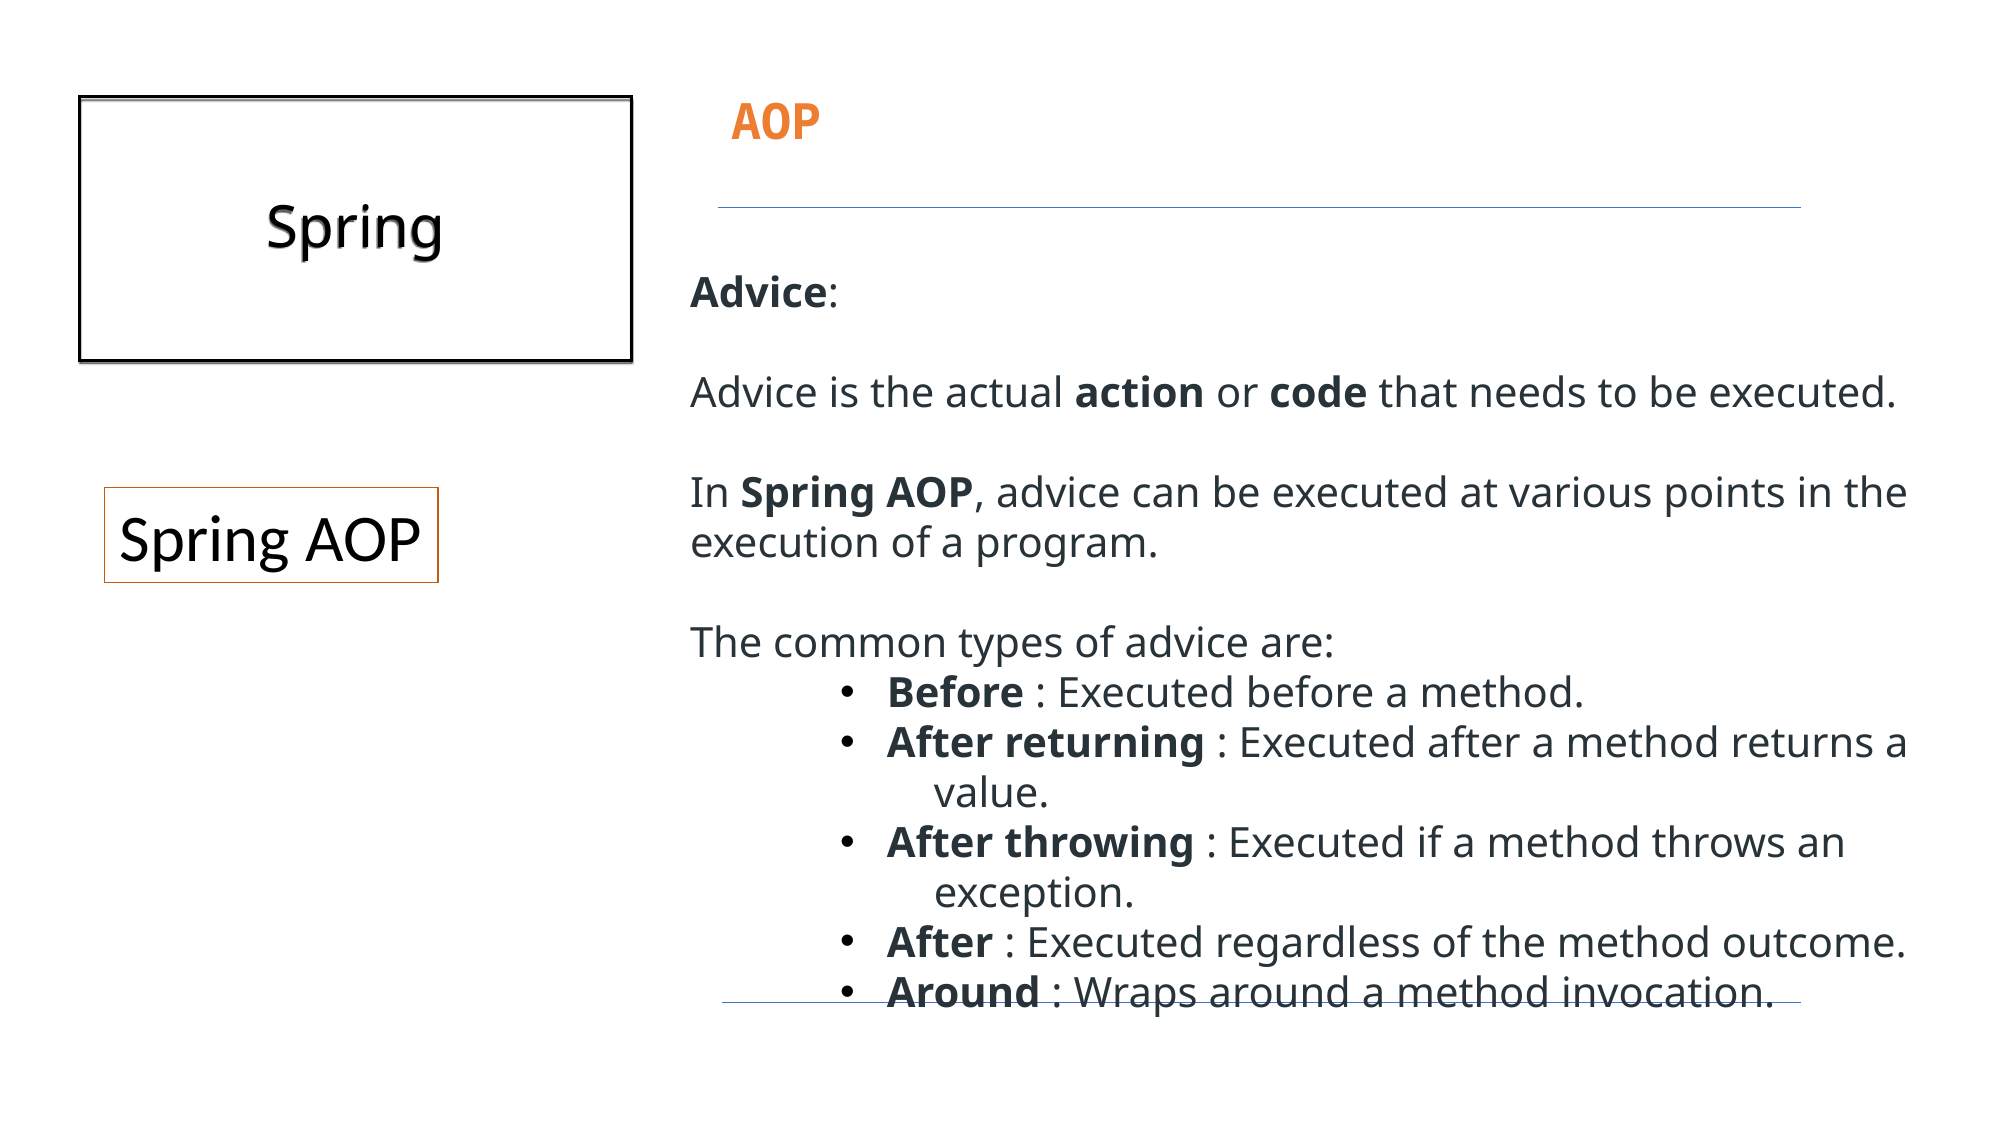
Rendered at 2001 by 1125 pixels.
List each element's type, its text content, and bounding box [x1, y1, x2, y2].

text_box Spring AOP [105, 488, 438, 583]
title Spring [79, 96, 632, 361]
text_box AOP [715, 81, 1716, 158]
text_box Advice: Advice is the actual action or code that needs to be executed. In Spring AOP, advice can be executed at various points in the execution of a program. The common types of advice are: Before : Executed before a method. After returning : Executed after a method returns a value. After throwing : Executed if a method throws an exception. After : Executed regardless of the method outcome. Around : Wraps around a method invocation. [675, 257, 2000, 930]
